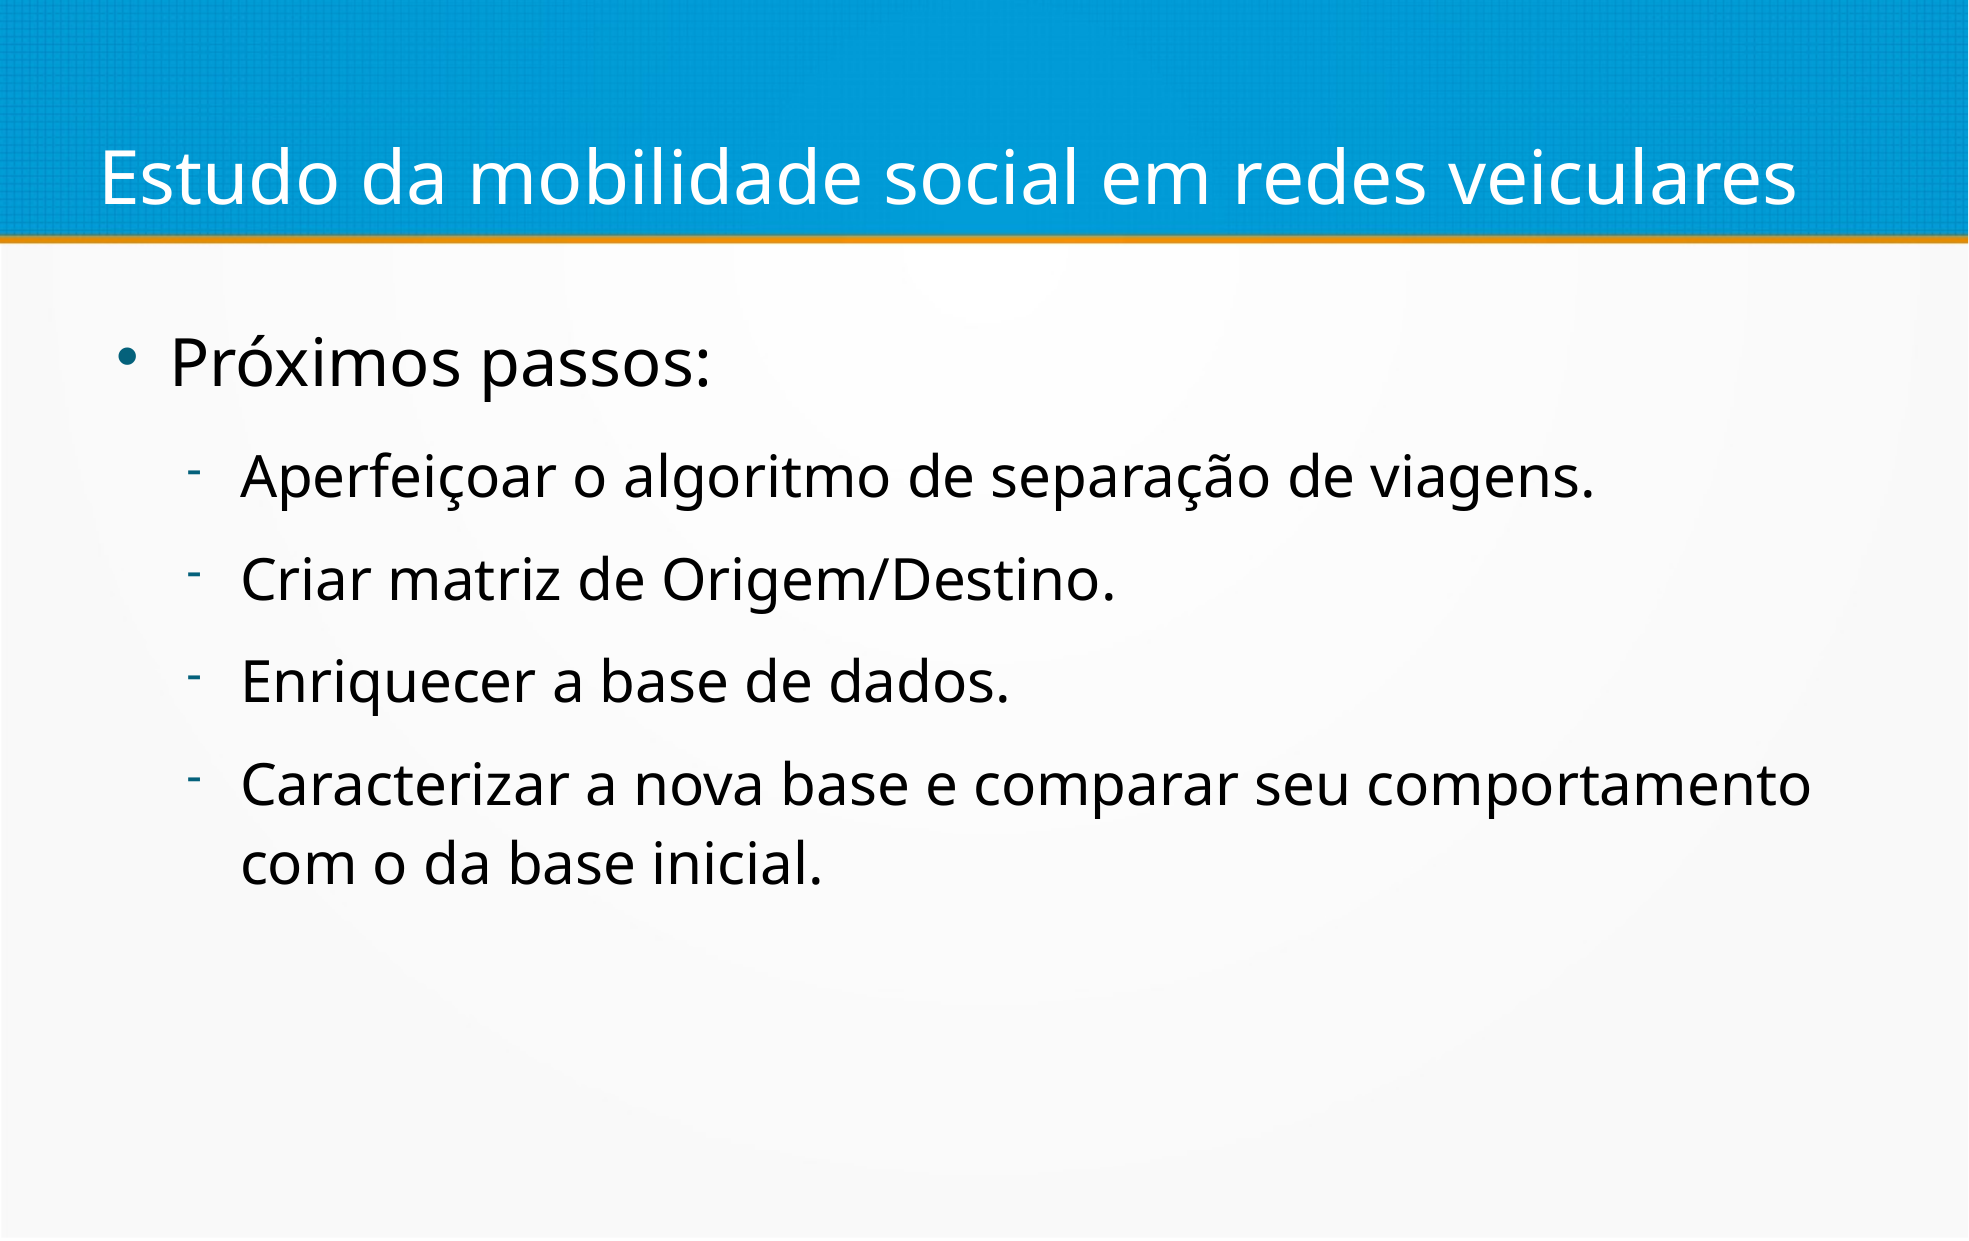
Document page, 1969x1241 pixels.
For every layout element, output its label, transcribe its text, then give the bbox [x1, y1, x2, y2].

text_box Próximos passos: Aperfeiçoar o algoritmo de separação de viagens. Criar matriz de Origem/Destino. Enriquecer a base de dados. Caracterizar a nova base e comparar seu comportamento com o da base inicial. [98, 314, 1860, 1080]
text_box Estudo da mobilidade social em redes veiculares [98, 19, 1870, 227]
picture [0, 233, 1969, 1241]
